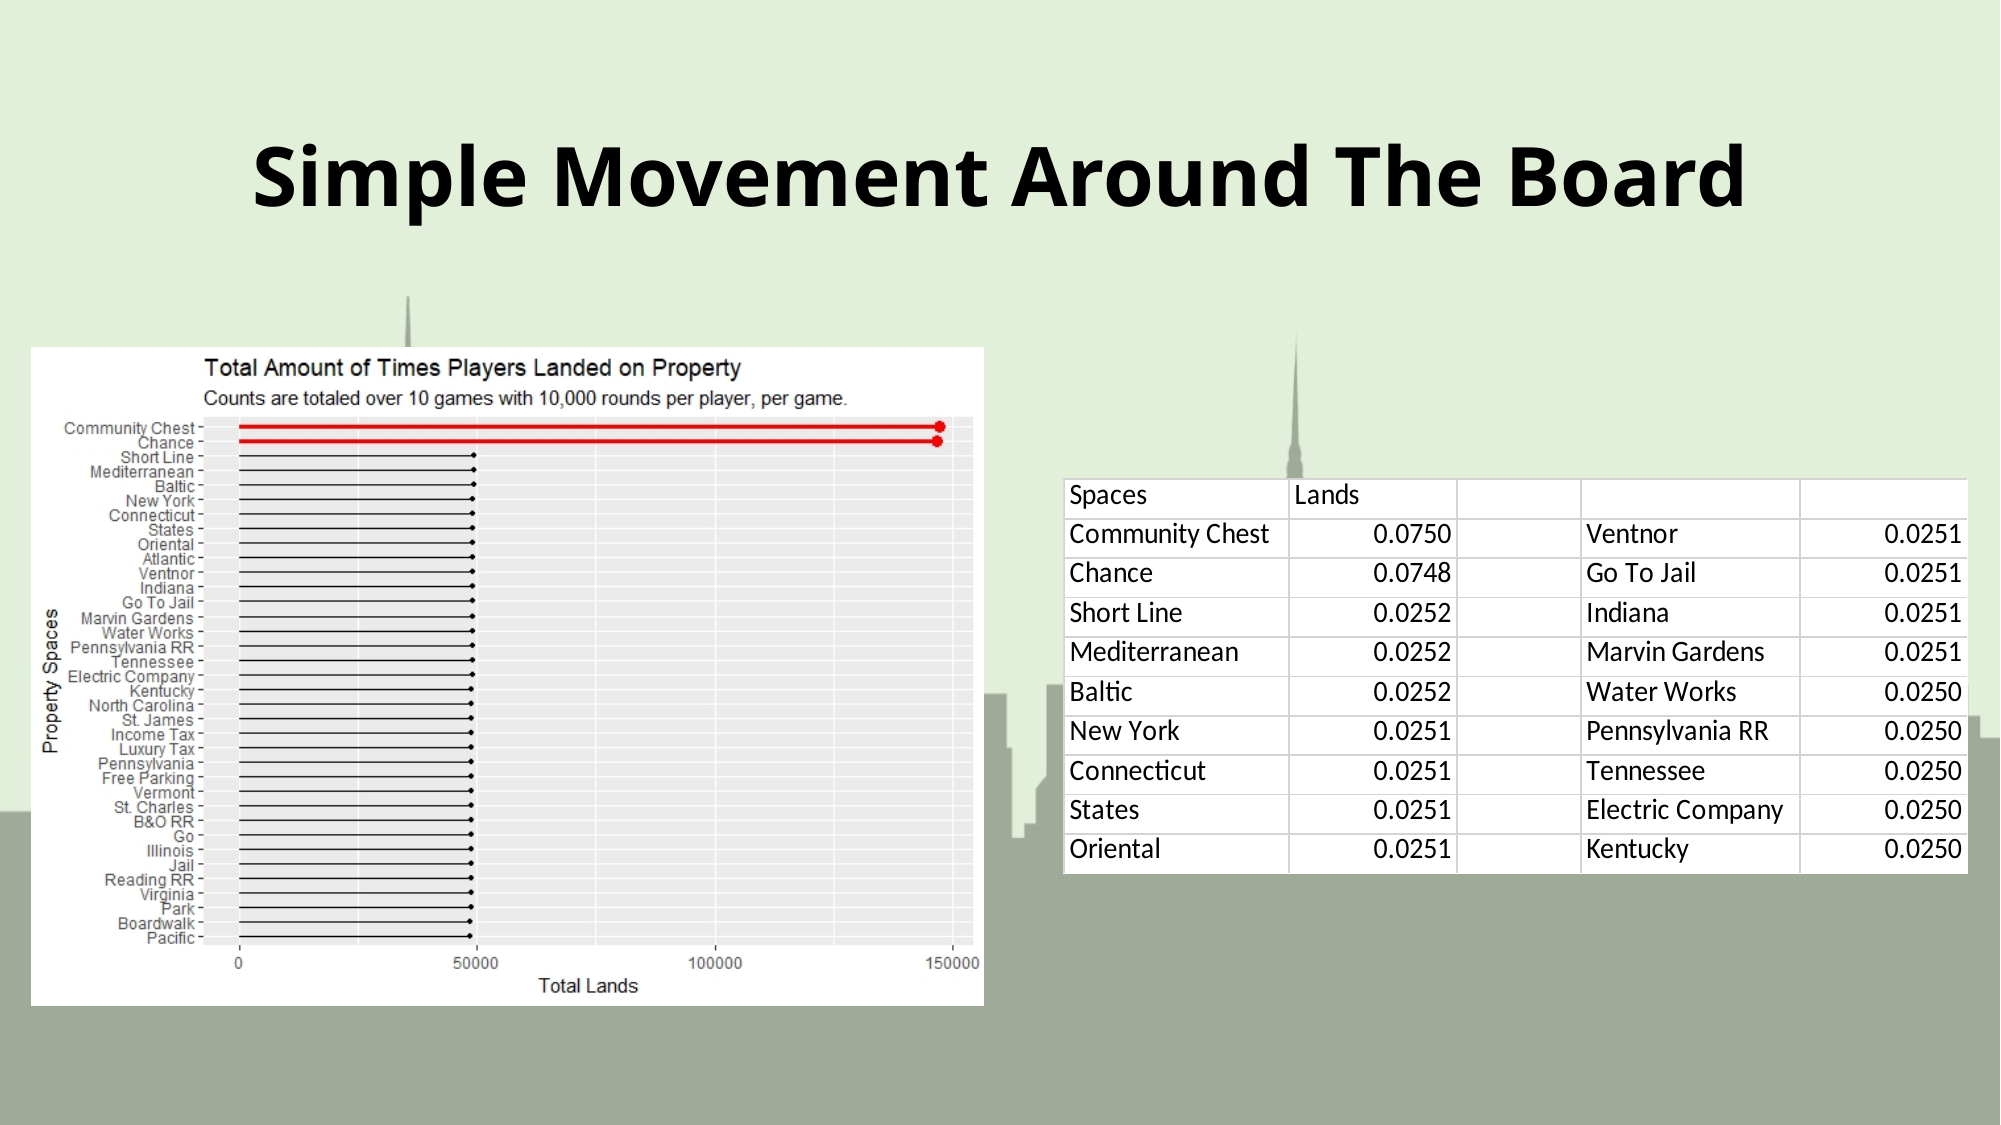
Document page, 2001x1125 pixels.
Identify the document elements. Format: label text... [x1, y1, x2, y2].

picture [0, 40, 2000, 1125]
chart [1063, 478, 1969, 875]
title Simple Movement Around The Board [137, 106, 1863, 254]
